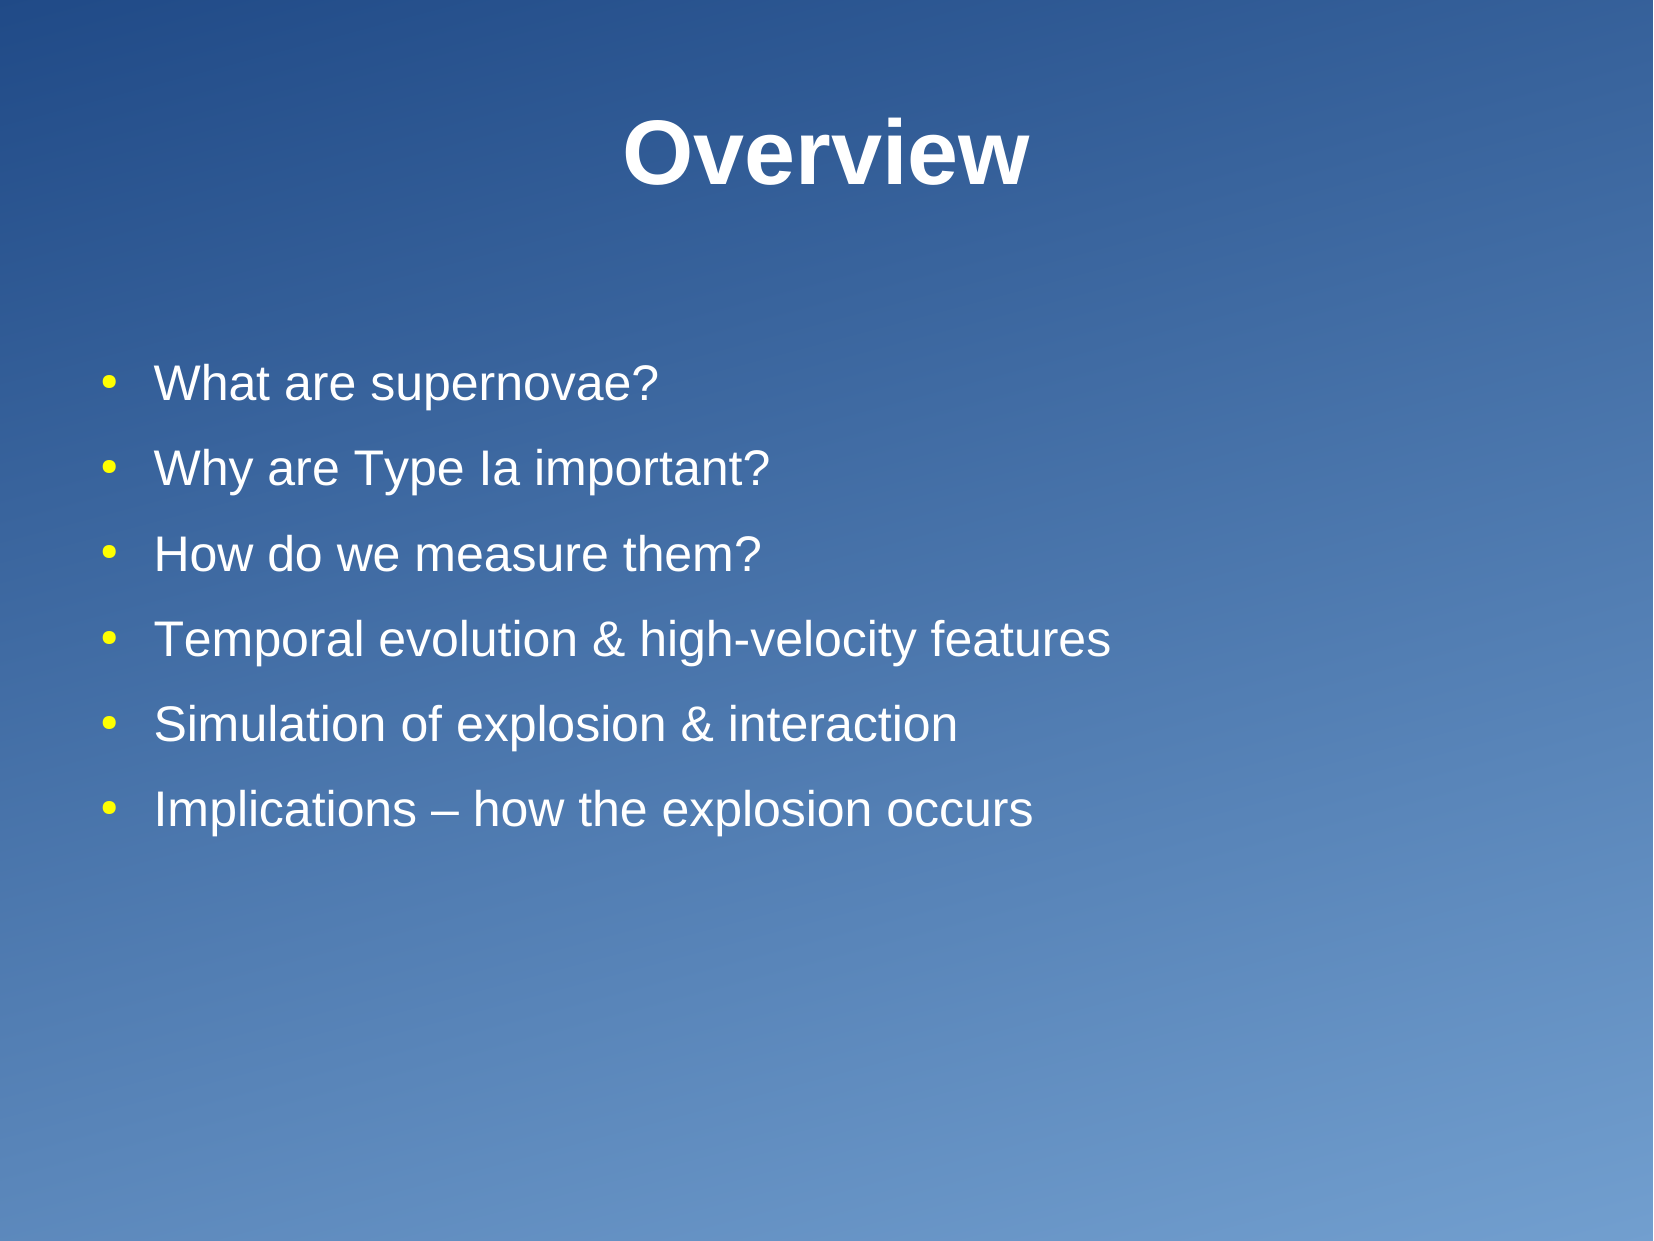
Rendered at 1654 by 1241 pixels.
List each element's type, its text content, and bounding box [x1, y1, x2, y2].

list What are supernovae? Why are Type Ia important? How do we measure them? Temporal evolution & high-velocity features Simulation of explosion & interaction Implications – how the explosion occurs [82, 355, 1571, 1075]
title Overview [82, 49, 1571, 257]
